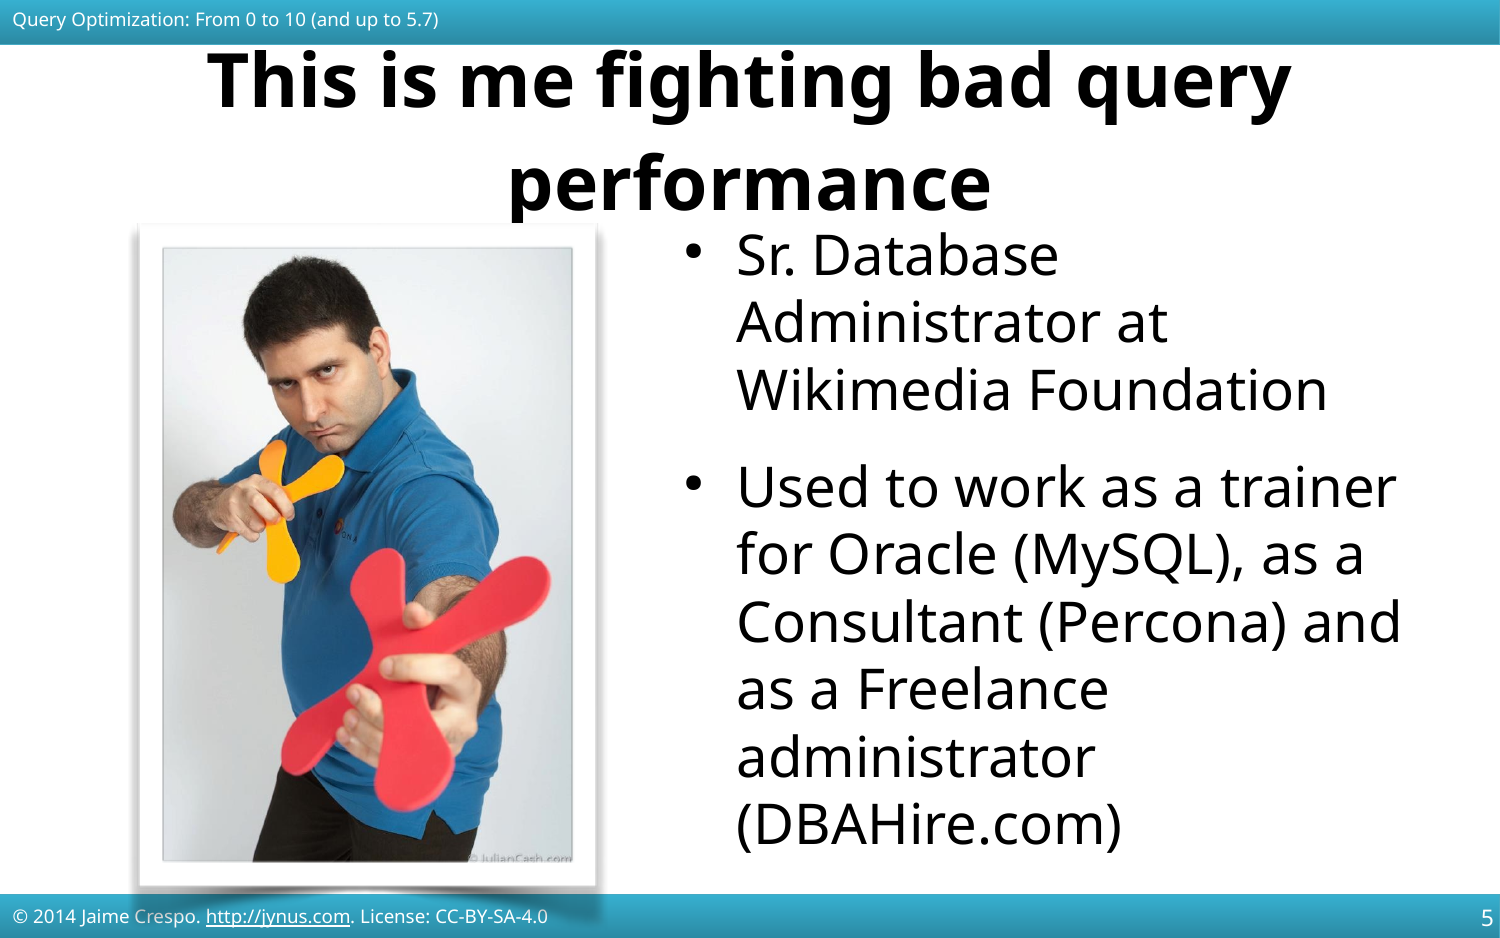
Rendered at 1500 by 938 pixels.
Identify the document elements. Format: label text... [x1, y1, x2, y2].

picture [128, 223, 610, 934]
title This is me fighting bad query performance [75, 36, 1425, 224]
slide_number [1389, 896, 1490, 935]
list Sr. Database Administrator at Wikimedia Foundation Used to work as a trainer for Oracle (MySQL), as a Consultant (Percona) and as a Freelance administrator (DBAHire.com) [665, 218, 1425, 876]
